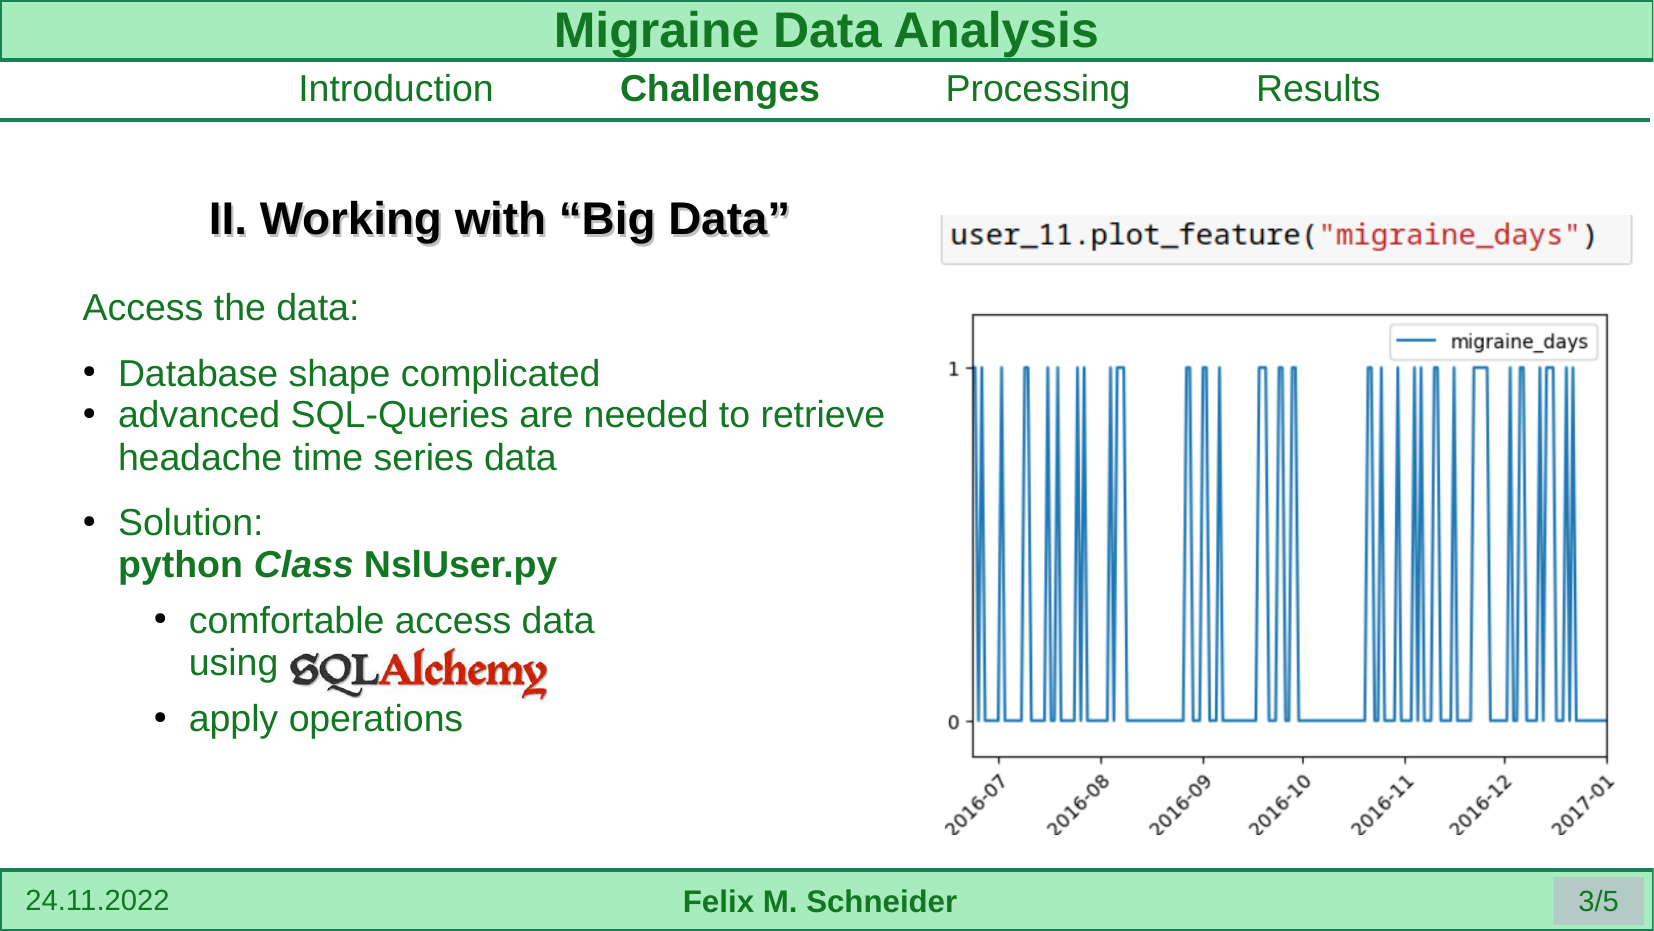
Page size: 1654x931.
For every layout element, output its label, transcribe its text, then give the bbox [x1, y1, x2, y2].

title Migraine Data Analysis [0, 0, 1654, 61]
picture [289, 646, 549, 703]
text_box 3/5 [1553, 877, 1644, 925]
text_box II. Working with “Big Data” Access the data: Database shape complicated advanced SQL-Queries are needed to retrieve headache time series data Solution: python Class NslUser.py comfortable access data using apply operations [82, 146, 931, 828]
picture [944, 304, 1620, 835]
text_box Introduction Challenges Processing Results [45, 60, 1636, 117]
picture [935, 215, 1639, 270]
